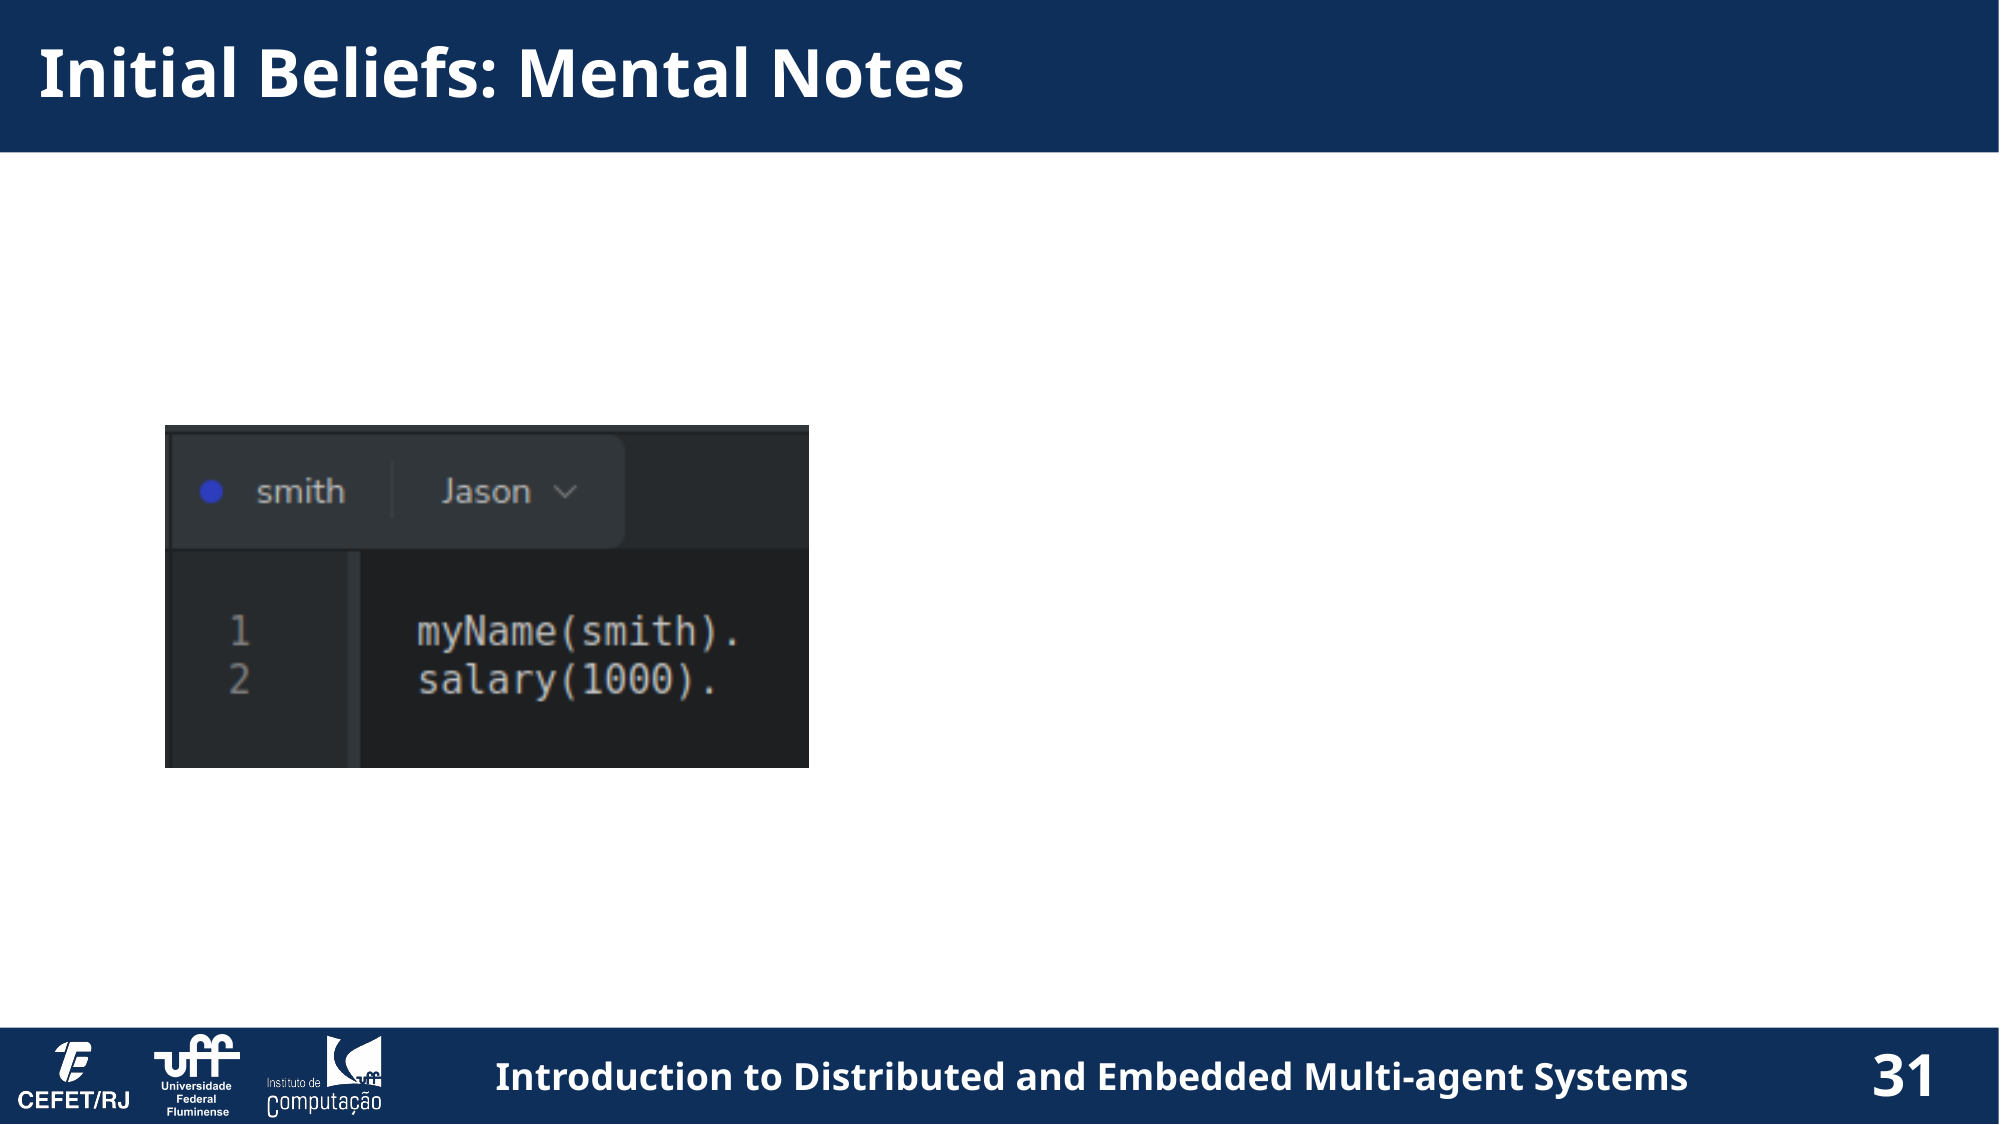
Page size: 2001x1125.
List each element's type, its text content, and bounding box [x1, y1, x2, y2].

picture [153, 1033, 241, 1121]
picture [265, 1033, 383, 1118]
picture [18, 1021, 129, 1125]
text_box Initial Beliefs: Mental Notes [25, 23, 1999, 119]
picture [165, 425, 809, 768]
